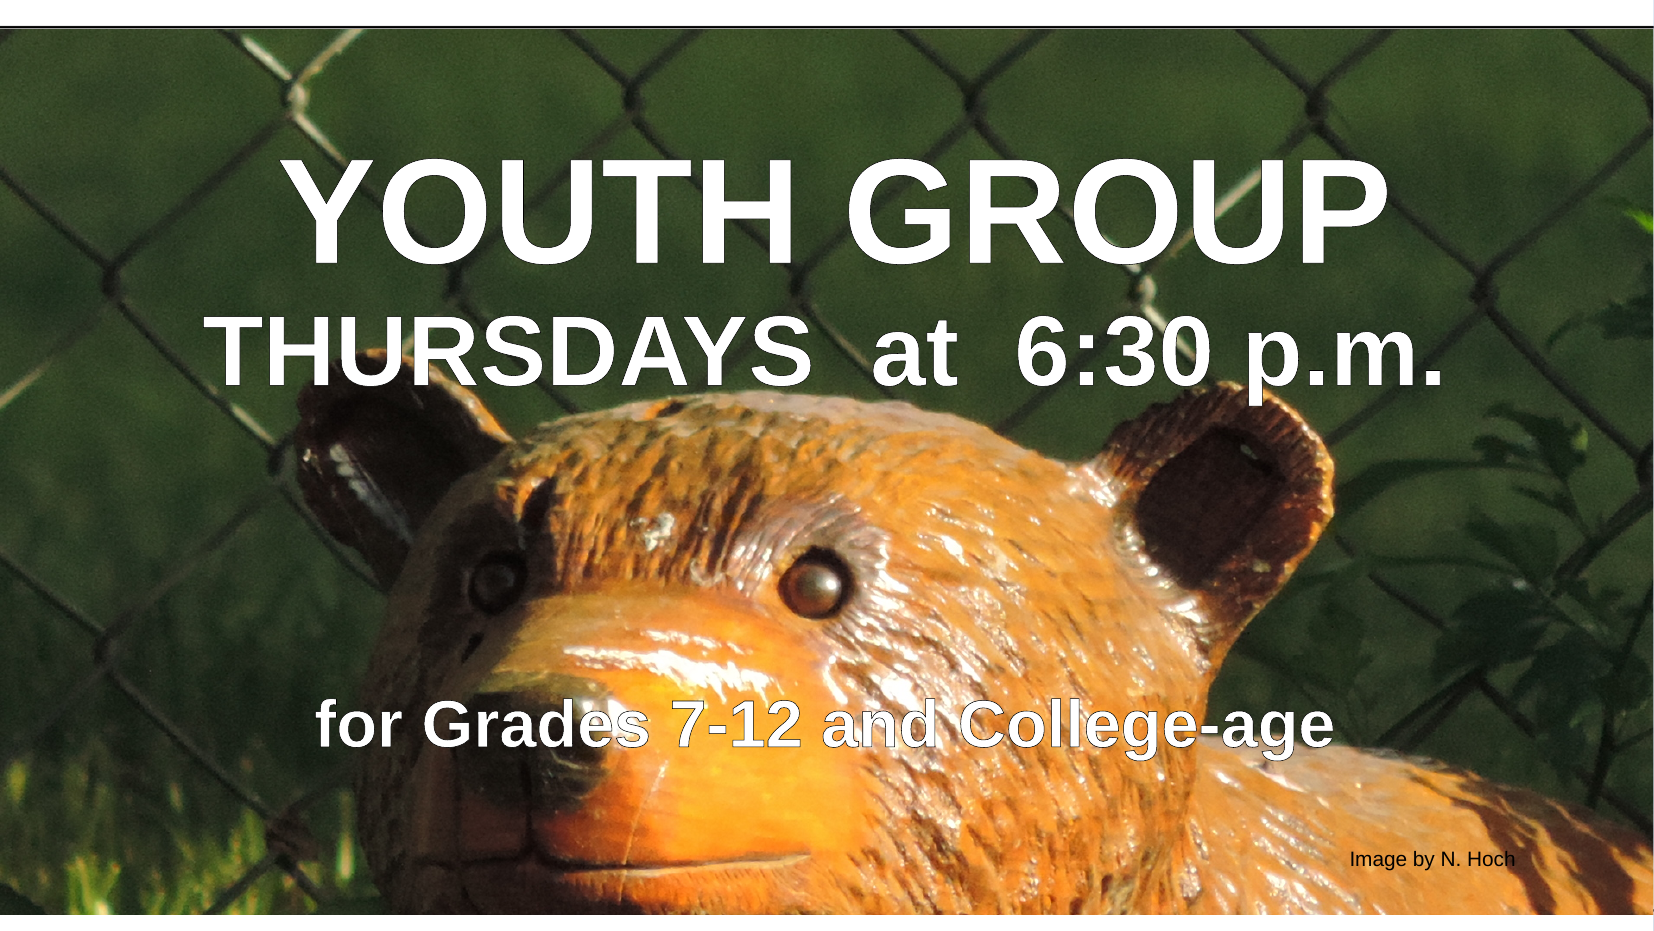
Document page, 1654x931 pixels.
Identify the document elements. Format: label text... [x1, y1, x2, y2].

text_box [75, 180, 1531, 820]
text_box YOUTH GROUP THURSDAYS at 6:30 p.m. for Grades 7-12 and College-age [120, 120, 1531, 769]
picture [0, 0, 1654, 931]
text_box Image by N. Hoch [1260, 840, 1606, 879]
